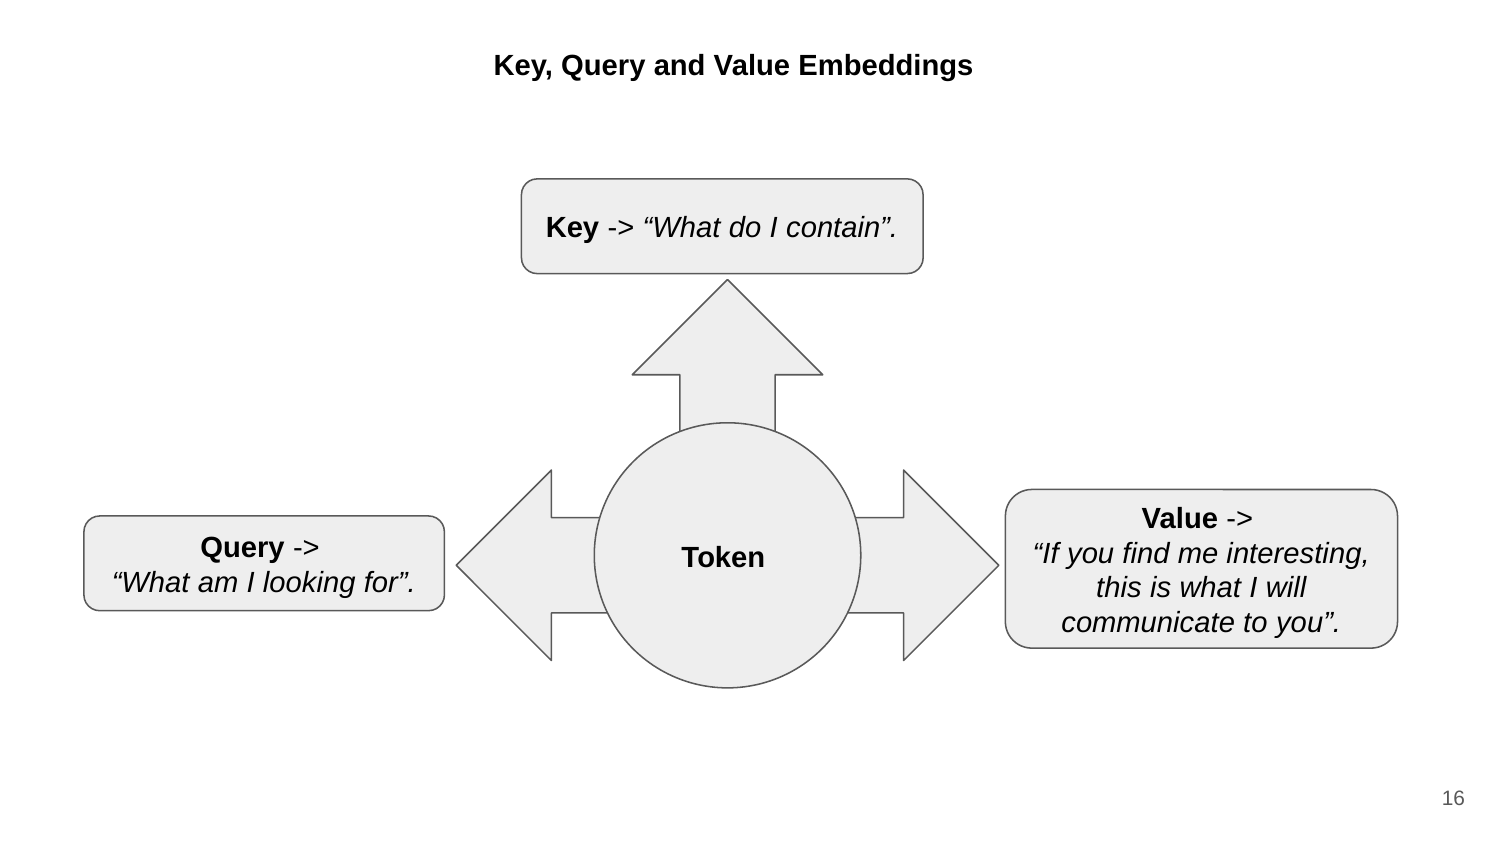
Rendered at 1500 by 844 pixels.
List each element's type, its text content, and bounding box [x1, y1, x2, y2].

text_box Key, Query and Value Embeddings [478, 31, 1022, 101]
text_box [632, 279, 823, 431]
slide_number <number> [1389, 764, 1480, 830]
text_box Key -> “What do I contain”. [521, 178, 924, 274]
text_box Token [594, 422, 861, 688]
text_box [848, 470, 999, 661]
text_box Query -> “What am I looking for”. [83, 515, 445, 611]
text_box [456, 470, 607, 661]
text_box Value -> “If you find me interesting, this is what I will communicate to you”. [1005, 489, 1398, 649]
